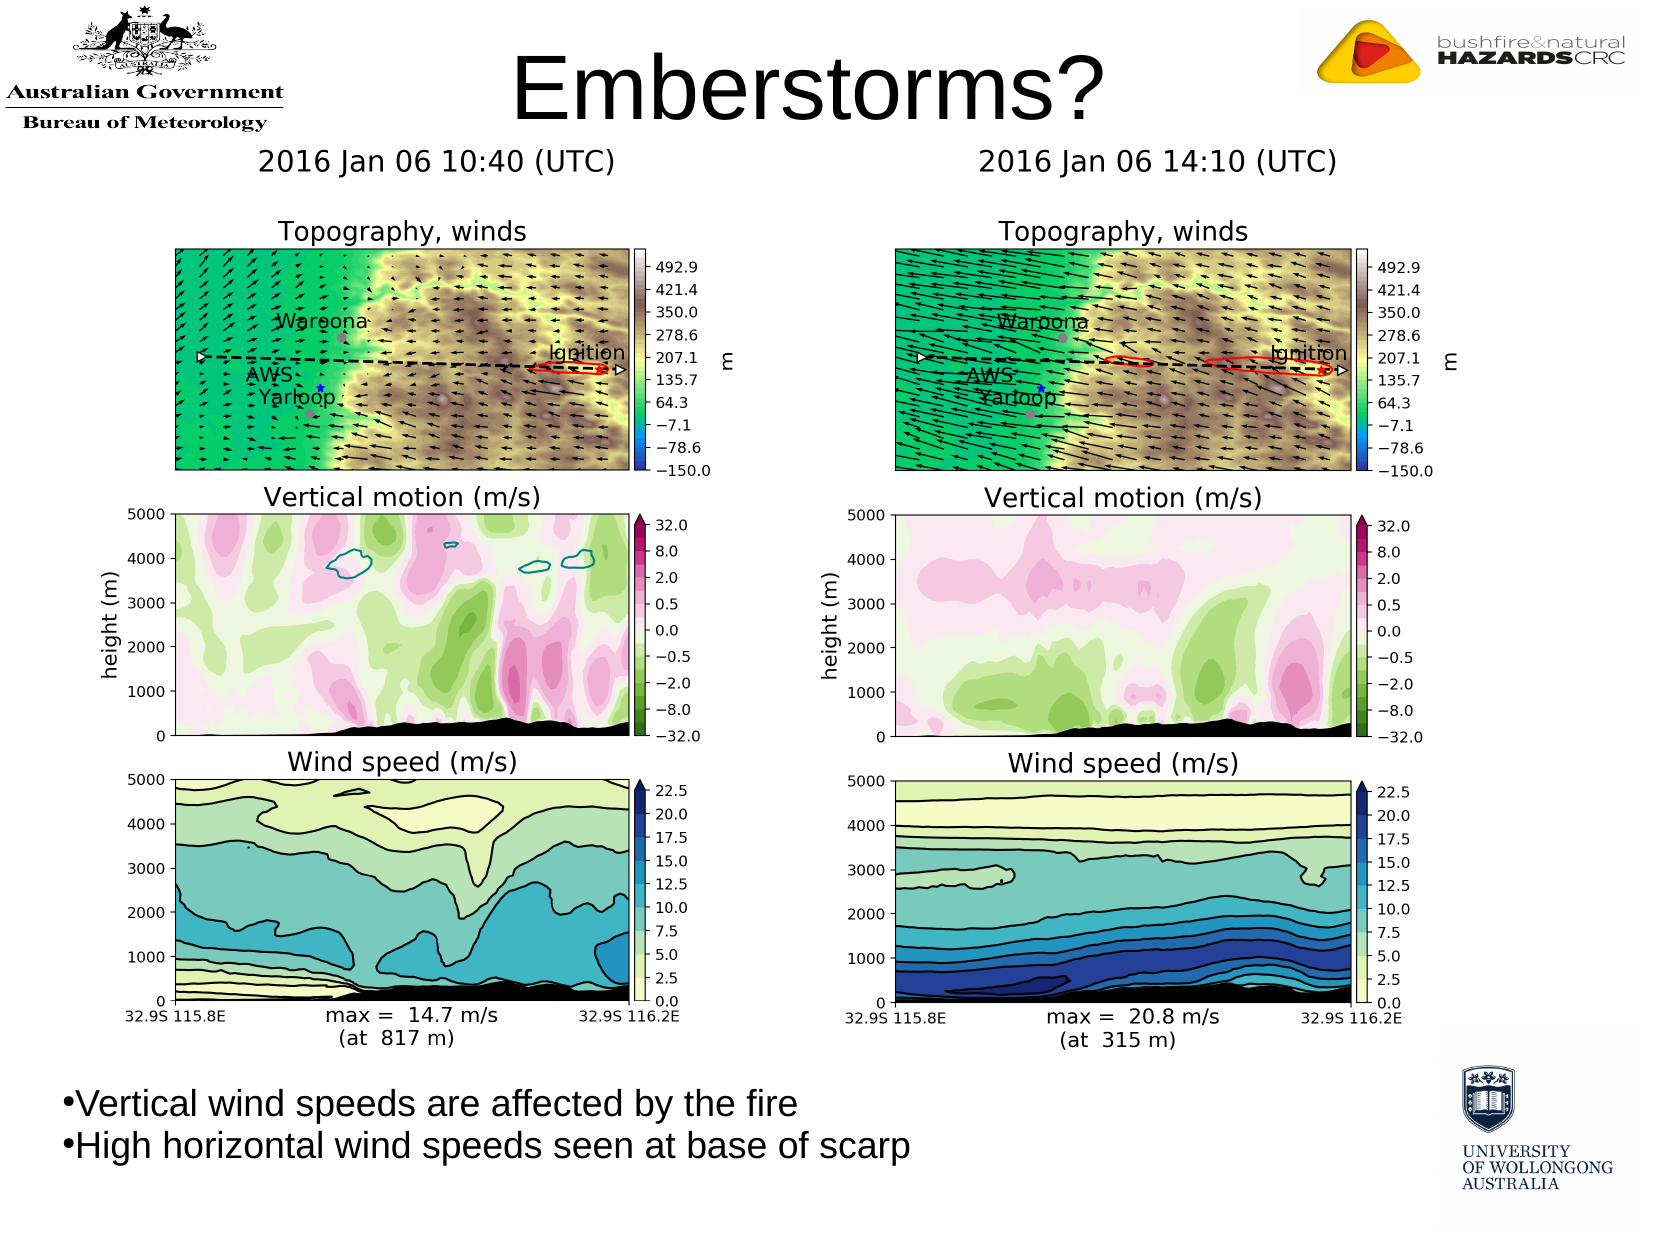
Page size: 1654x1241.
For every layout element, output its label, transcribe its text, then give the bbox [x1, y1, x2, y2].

picture [820, 148, 1642, 1232]
picture [100, 139, 733, 1052]
picture [5, 5, 284, 132]
title Emberstorms? [289, 0, 1329, 166]
text_box Vertical wind speeds are affected by the fire High horizontal wind speeds seen at base of scarp [47, 1074, 1433, 1174]
picture [1329, 8, 1642, 95]
